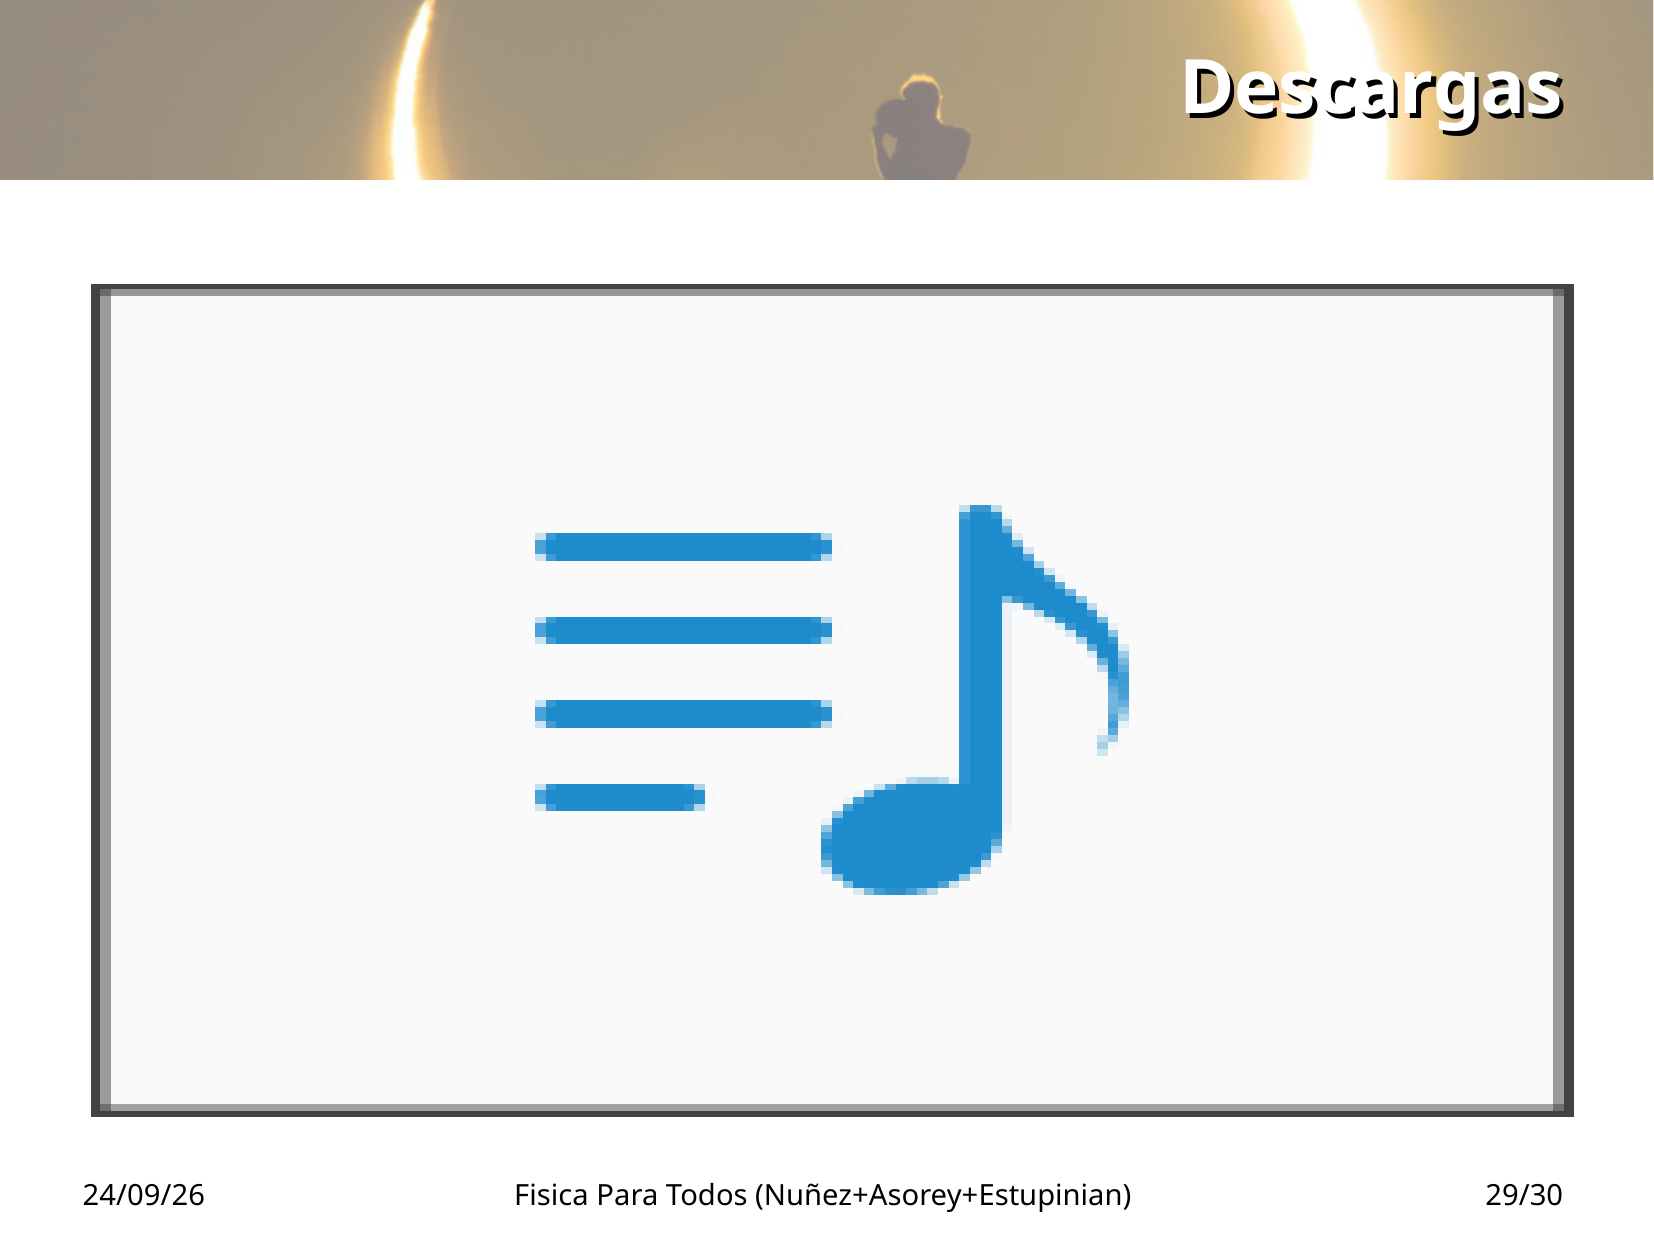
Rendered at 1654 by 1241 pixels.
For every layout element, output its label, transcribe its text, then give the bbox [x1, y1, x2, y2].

picture [0, 0, 1654, 180]
text_box [90, 282, 1575, 1119]
title Descargas [75, 19, 1564, 151]
